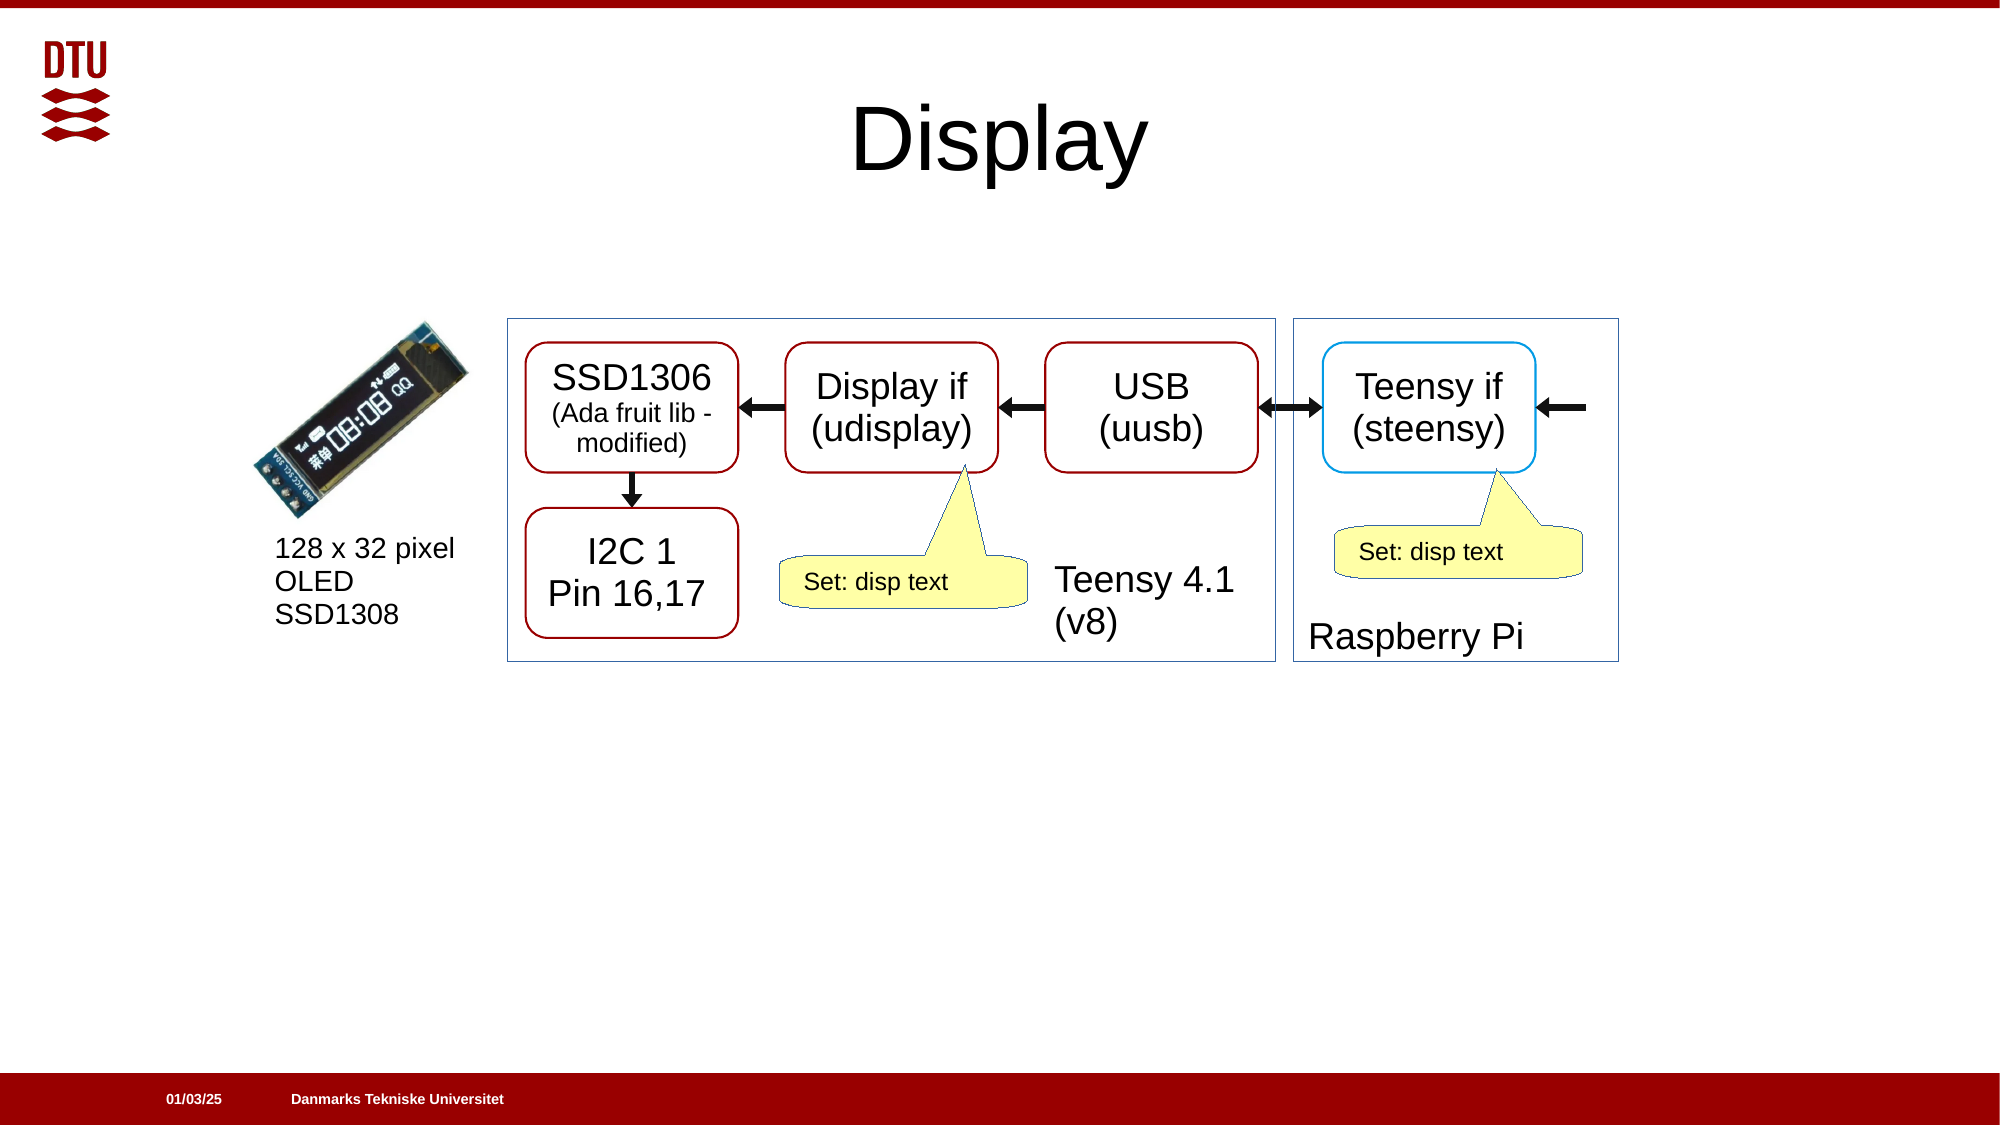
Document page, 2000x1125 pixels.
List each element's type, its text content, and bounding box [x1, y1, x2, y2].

text_box Raspberry Pi [1293, 608, 1540, 666]
text_box 128 x 32 pixel OLED SSD1308 [259, 525, 471, 638]
text_box Teensy 4.1 (v8) [1039, 550, 1261, 650]
text_box Display if (udisplay) [785, 342, 999, 473]
title Display [99, 44, 1900, 233]
picture [236, 315, 474, 525]
text_box Teensy if (steensy) [1322, 342, 1536, 473]
text_box Set: disp text [779, 464, 1028, 609]
text_box SSD1306 (Ada fruit lib - modified) [525, 342, 739, 473]
text_box USB (uusb) [1045, 342, 1258, 473]
text_box I2C 1 Pin 16,17 [525, 507, 739, 638]
text_box Set: disp text [1334, 468, 1583, 579]
